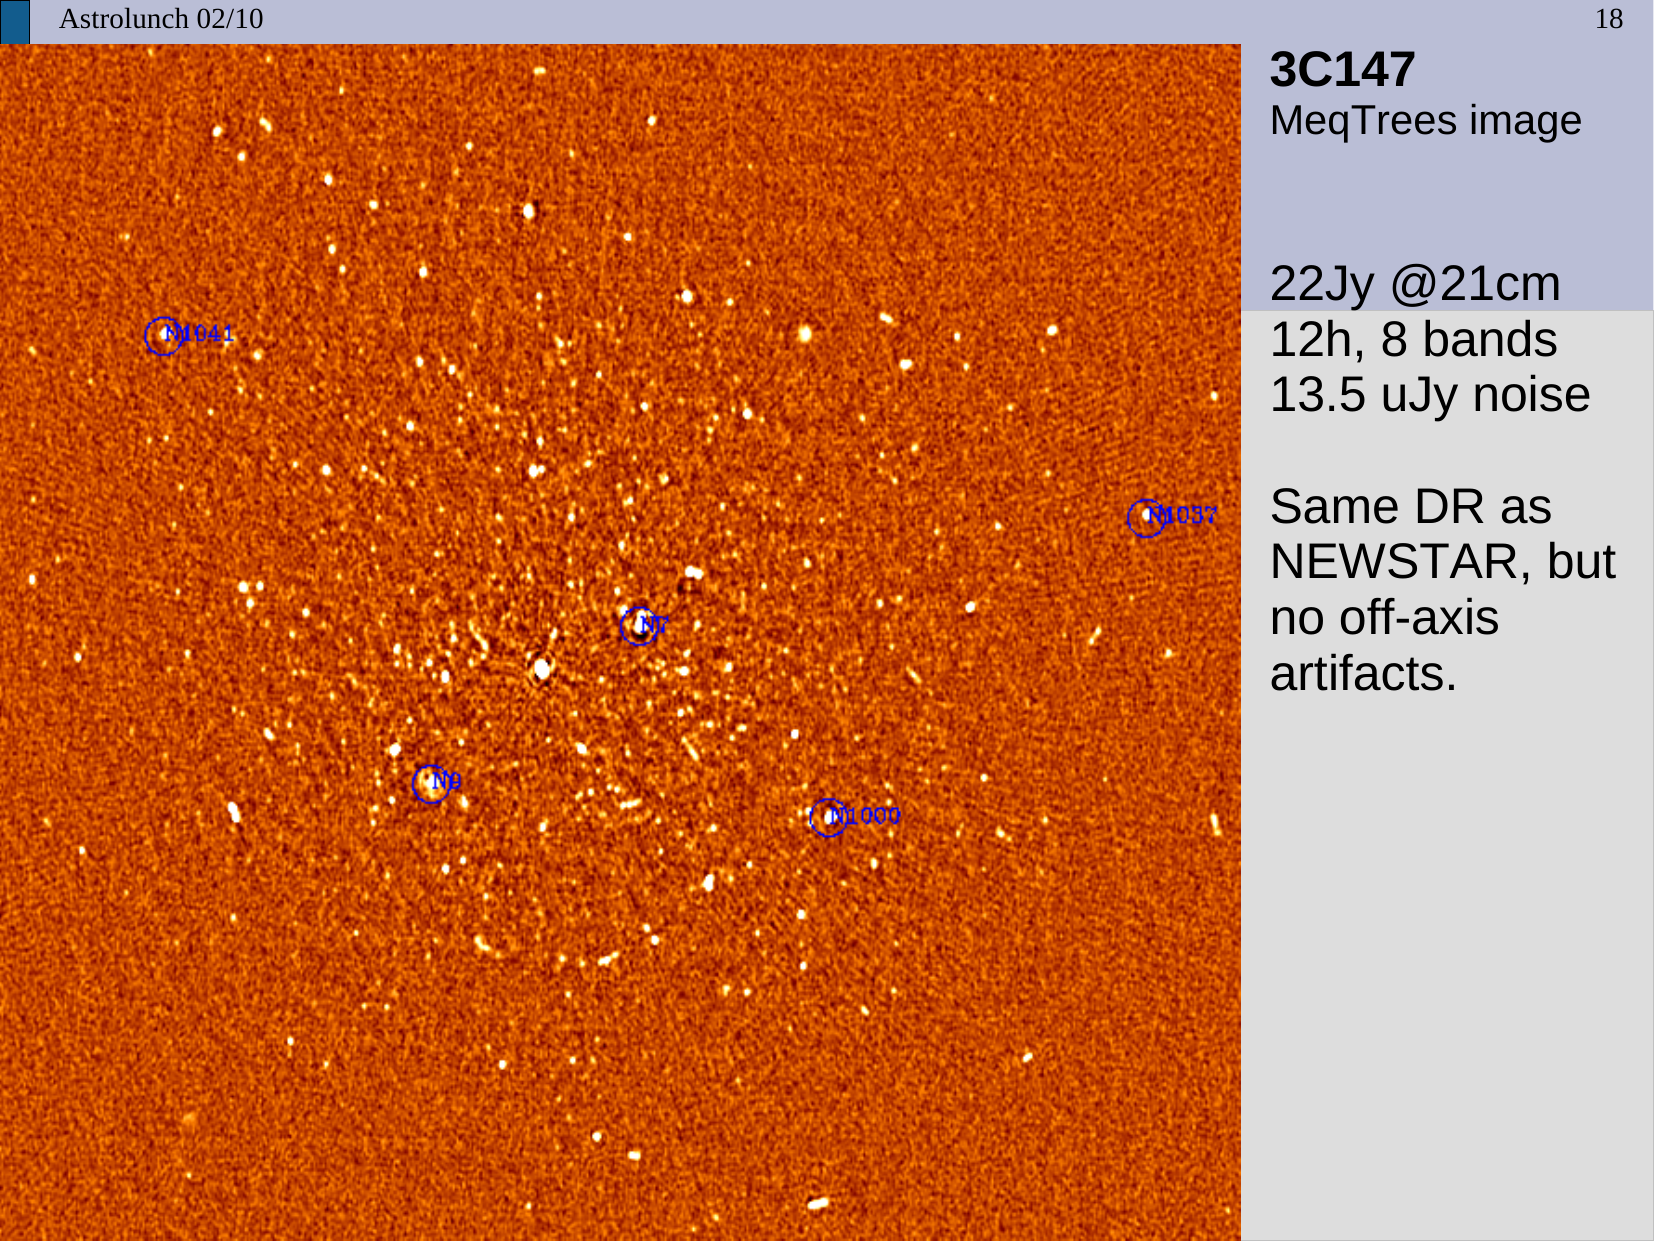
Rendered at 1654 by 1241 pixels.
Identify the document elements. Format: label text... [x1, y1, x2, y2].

list 3C147 MeqTrees image 22Jy @21cm 12h, 8 bands 13.5 uJy noise Same DR as NEWSTAR, but no off-axis artifacts. [1269, 41, 1645, 1111]
picture [0, 44, 1241, 1241]
